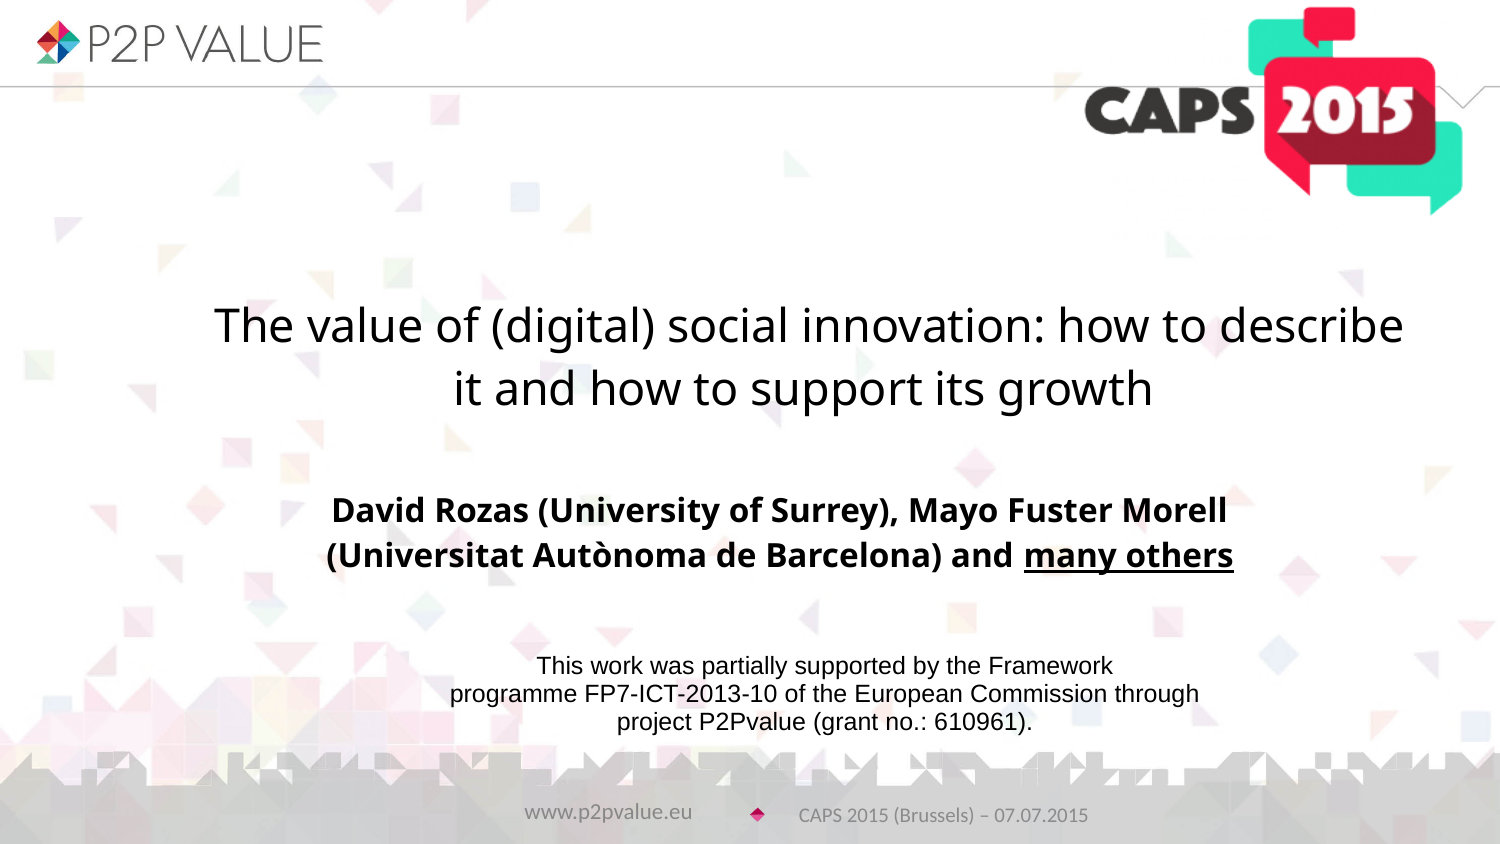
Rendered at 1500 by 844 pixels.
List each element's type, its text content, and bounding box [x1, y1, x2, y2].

text_box www.p2pvalue.eu [518, 790, 737, 831]
subtitle David Rozas (University of Surrey), Mayo Fuster Morell (Universitat Autònoma de Barcelona) and many others [225, 480, 1336, 601]
picture [0, 0, 1500, 844]
text_box CAPS 2015 (Brussels) – 07.07.2015 [785, 791, 1478, 837]
text_box This work was partially supported by the Framework programme FP7-ICT-2013-10 of the European Commission through project P2Pvalue (grant no.: 610961). [435, 644, 1231, 825]
title The value of (digital) social innovation: how to describe it and how to support its growth [194, 285, 1426, 553]
